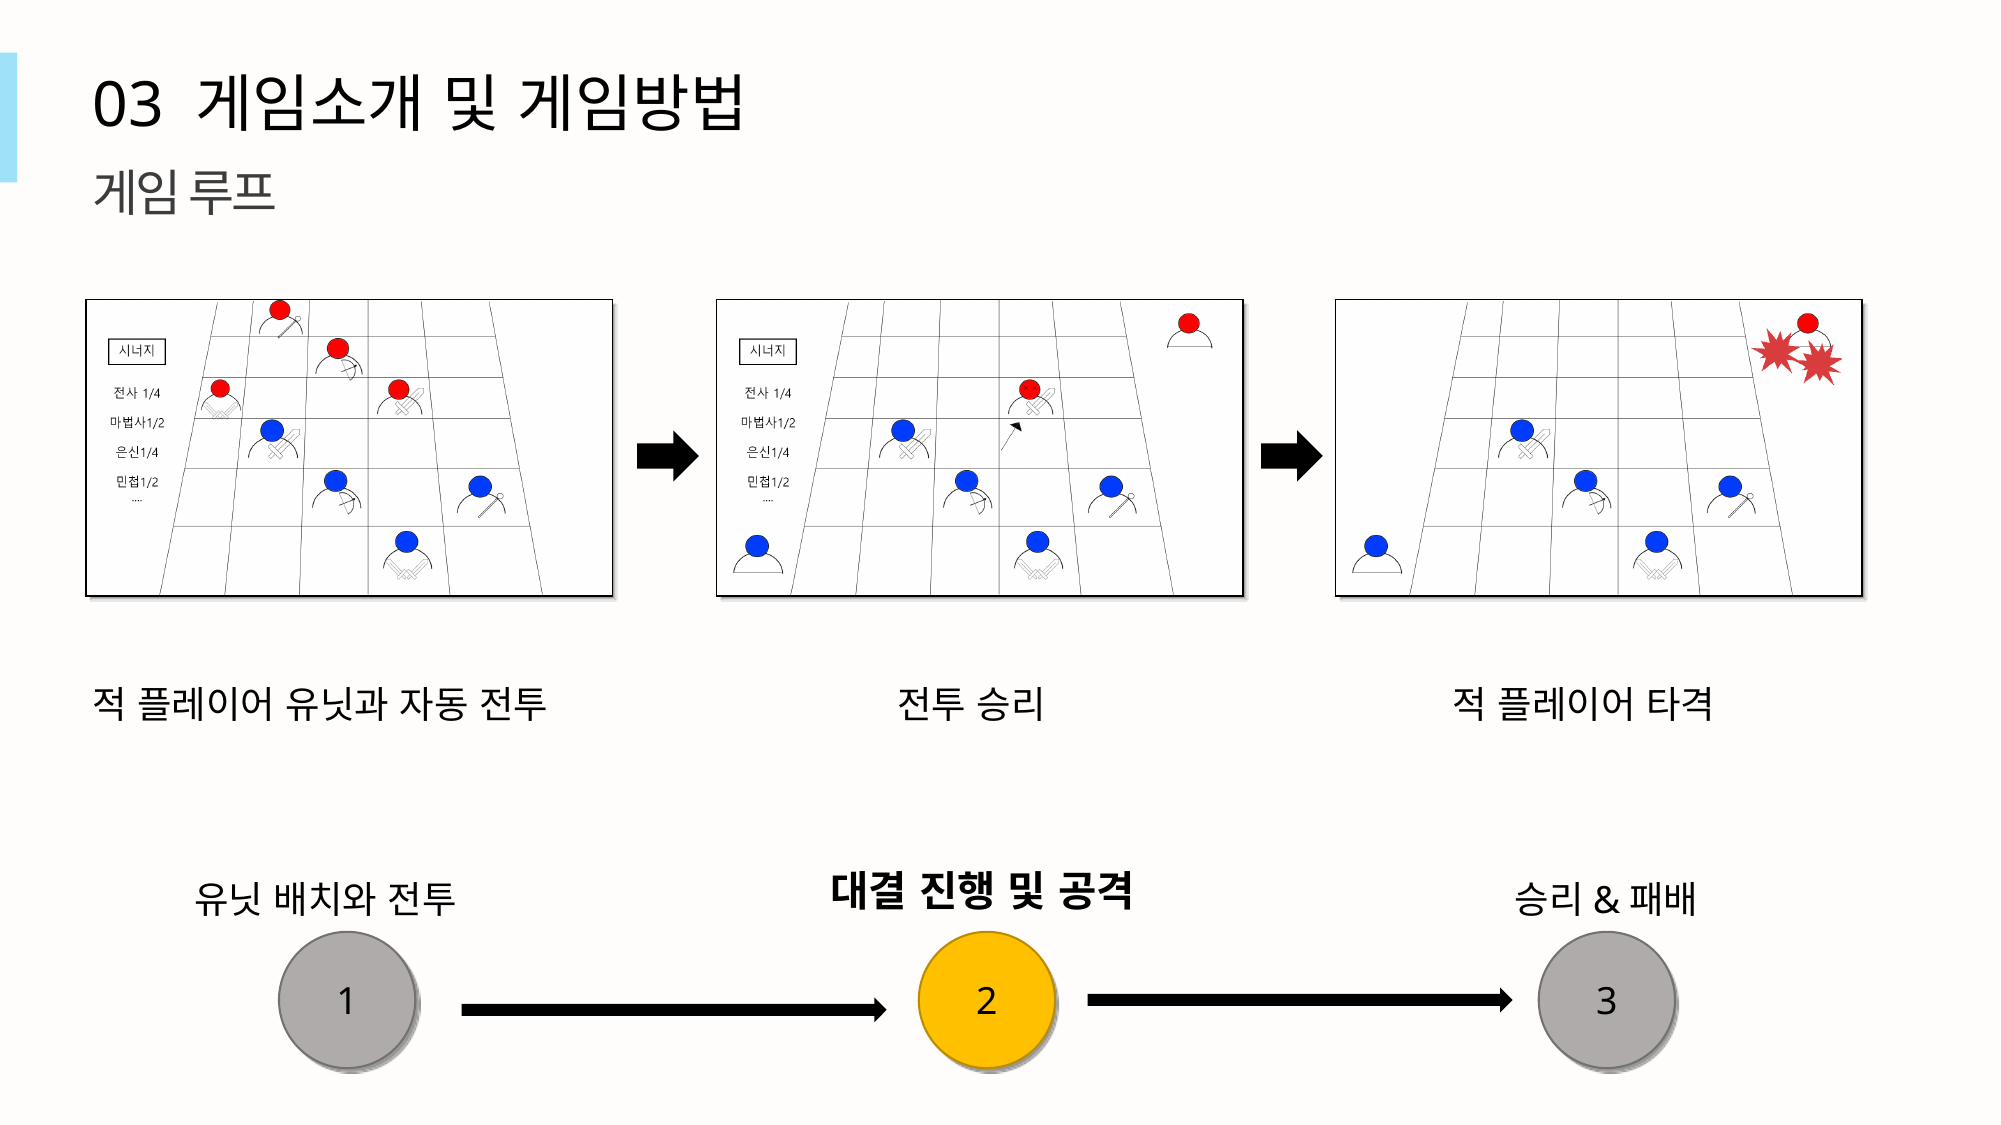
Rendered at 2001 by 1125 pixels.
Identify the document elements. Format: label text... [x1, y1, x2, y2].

text_box [1262, 432, 1322, 480]
text_box 전투 승리 [882, 673, 1078, 734]
picture [717, 300, 1243, 596]
text_box 게임 루프 [77, 153, 312, 230]
text_box [1088, 990, 1512, 1010]
text_box [638, 432, 698, 480]
text_box 3 [1538, 931, 1676, 1069]
text_box [0, 53, 17, 182]
text_box 승리&패배 [1499, 868, 1714, 930]
text_box 대결 진행 및 공격 [815, 857, 1185, 924]
text_box 적 플레이어 유닛과 자동 전투 [77, 673, 616, 734]
text_box 적 플레이어 타격 [1437, 673, 1760, 734]
text_box 1 [278, 931, 416, 1069]
text_box 03 게임소개 및 게임방법 [77, 56, 818, 148]
picture [1336, 300, 1862, 596]
text_box 유닛 배치와 전투 [179, 868, 515, 930]
picture [86, 300, 612, 596]
text_box 2 [918, 931, 1056, 1069]
text_box [462, 999, 886, 1020]
